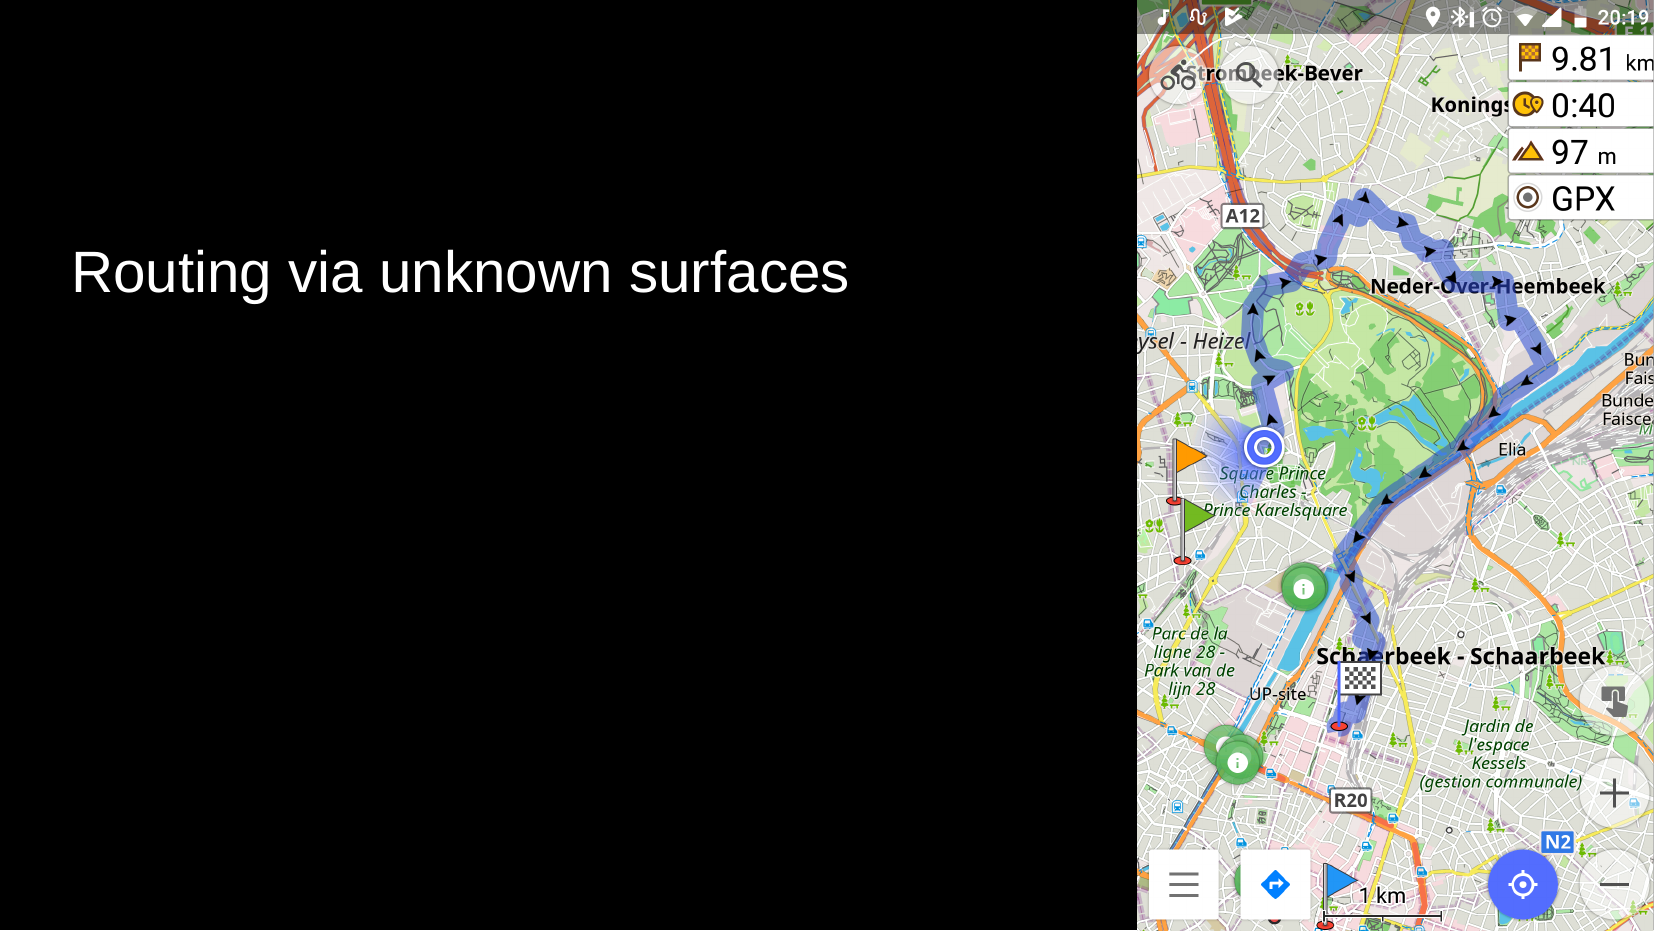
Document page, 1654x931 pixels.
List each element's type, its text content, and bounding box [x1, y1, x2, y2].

list Routing via unknown surfaces [56, 208, 1137, 827]
picture [1137, 0, 1654, 931]
